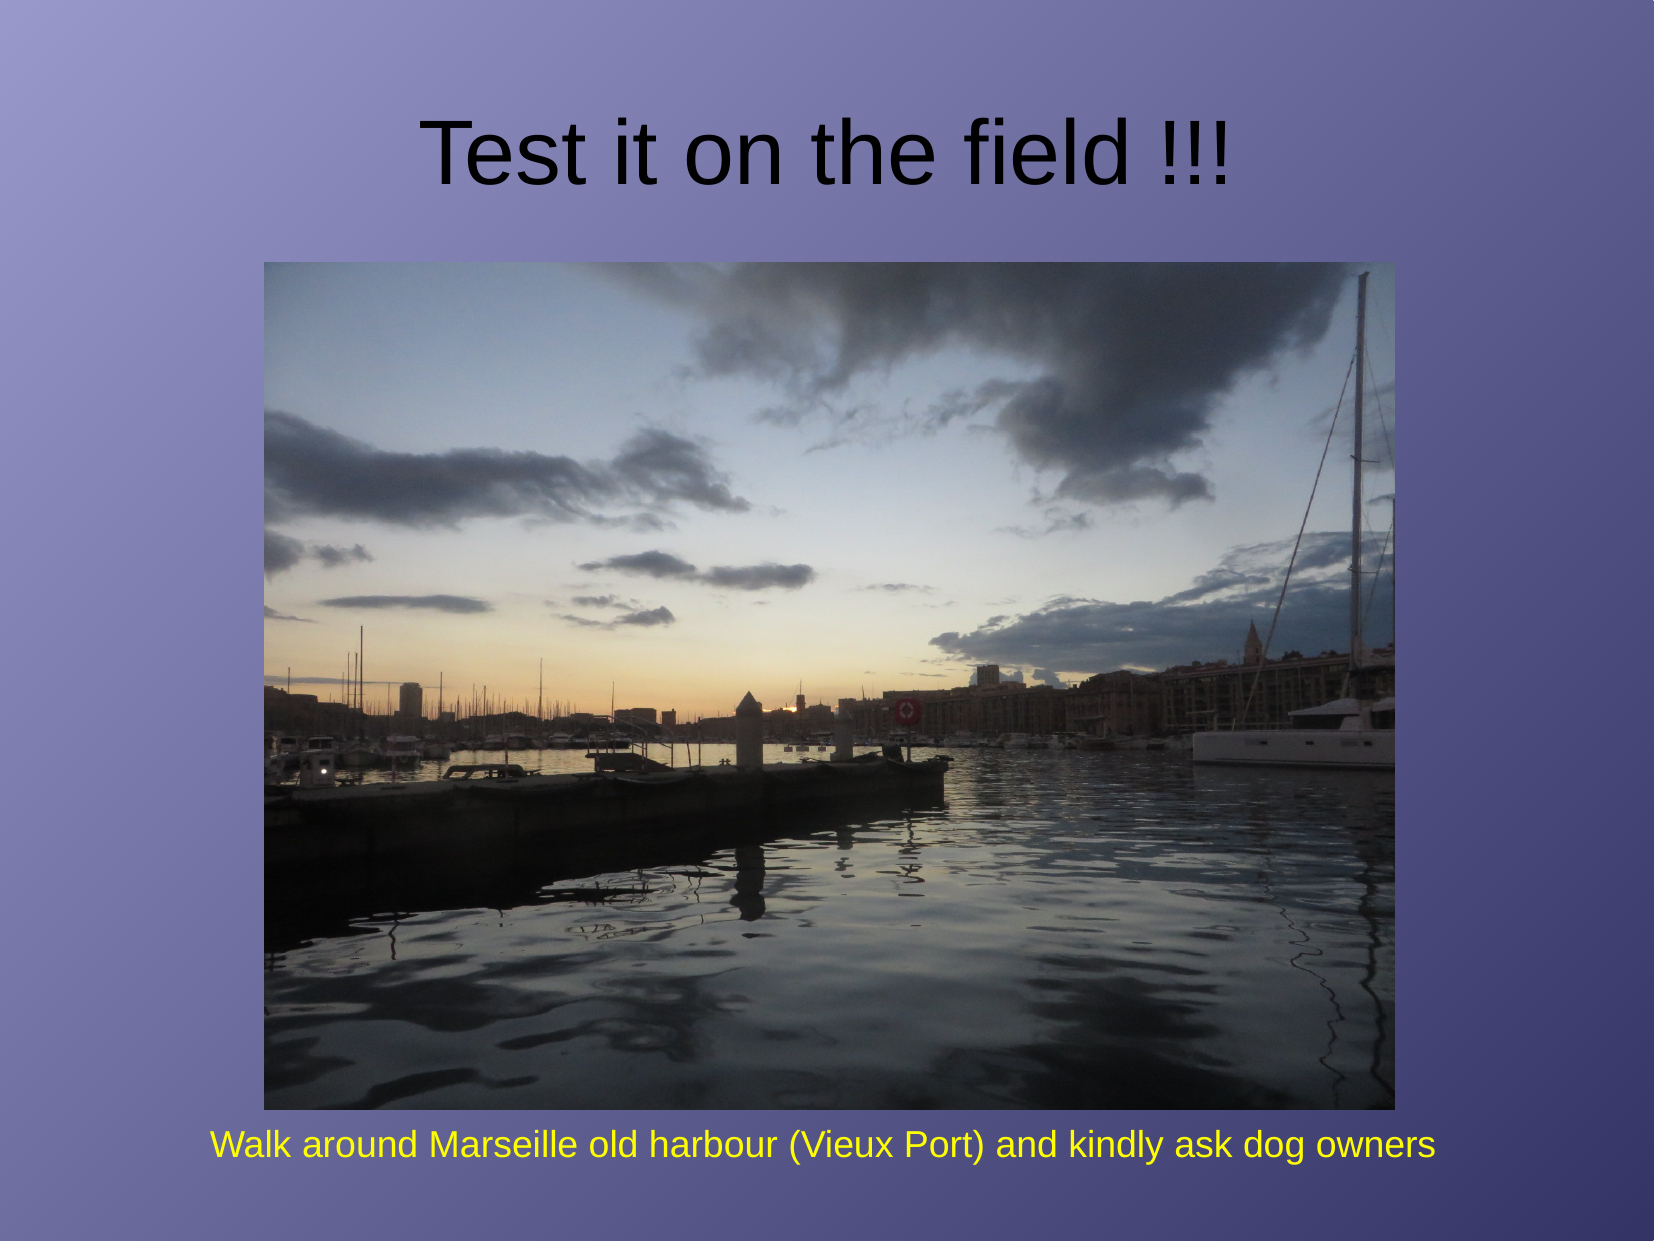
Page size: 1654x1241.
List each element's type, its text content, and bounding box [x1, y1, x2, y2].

text_box Walk around Marseille old harbour (Vieux Port) and kindly ask dog owners [195, 1115, 1471, 1215]
picture [264, 262, 1395, 1110]
title Test it on the field !!! [82, 49, 1571, 257]
